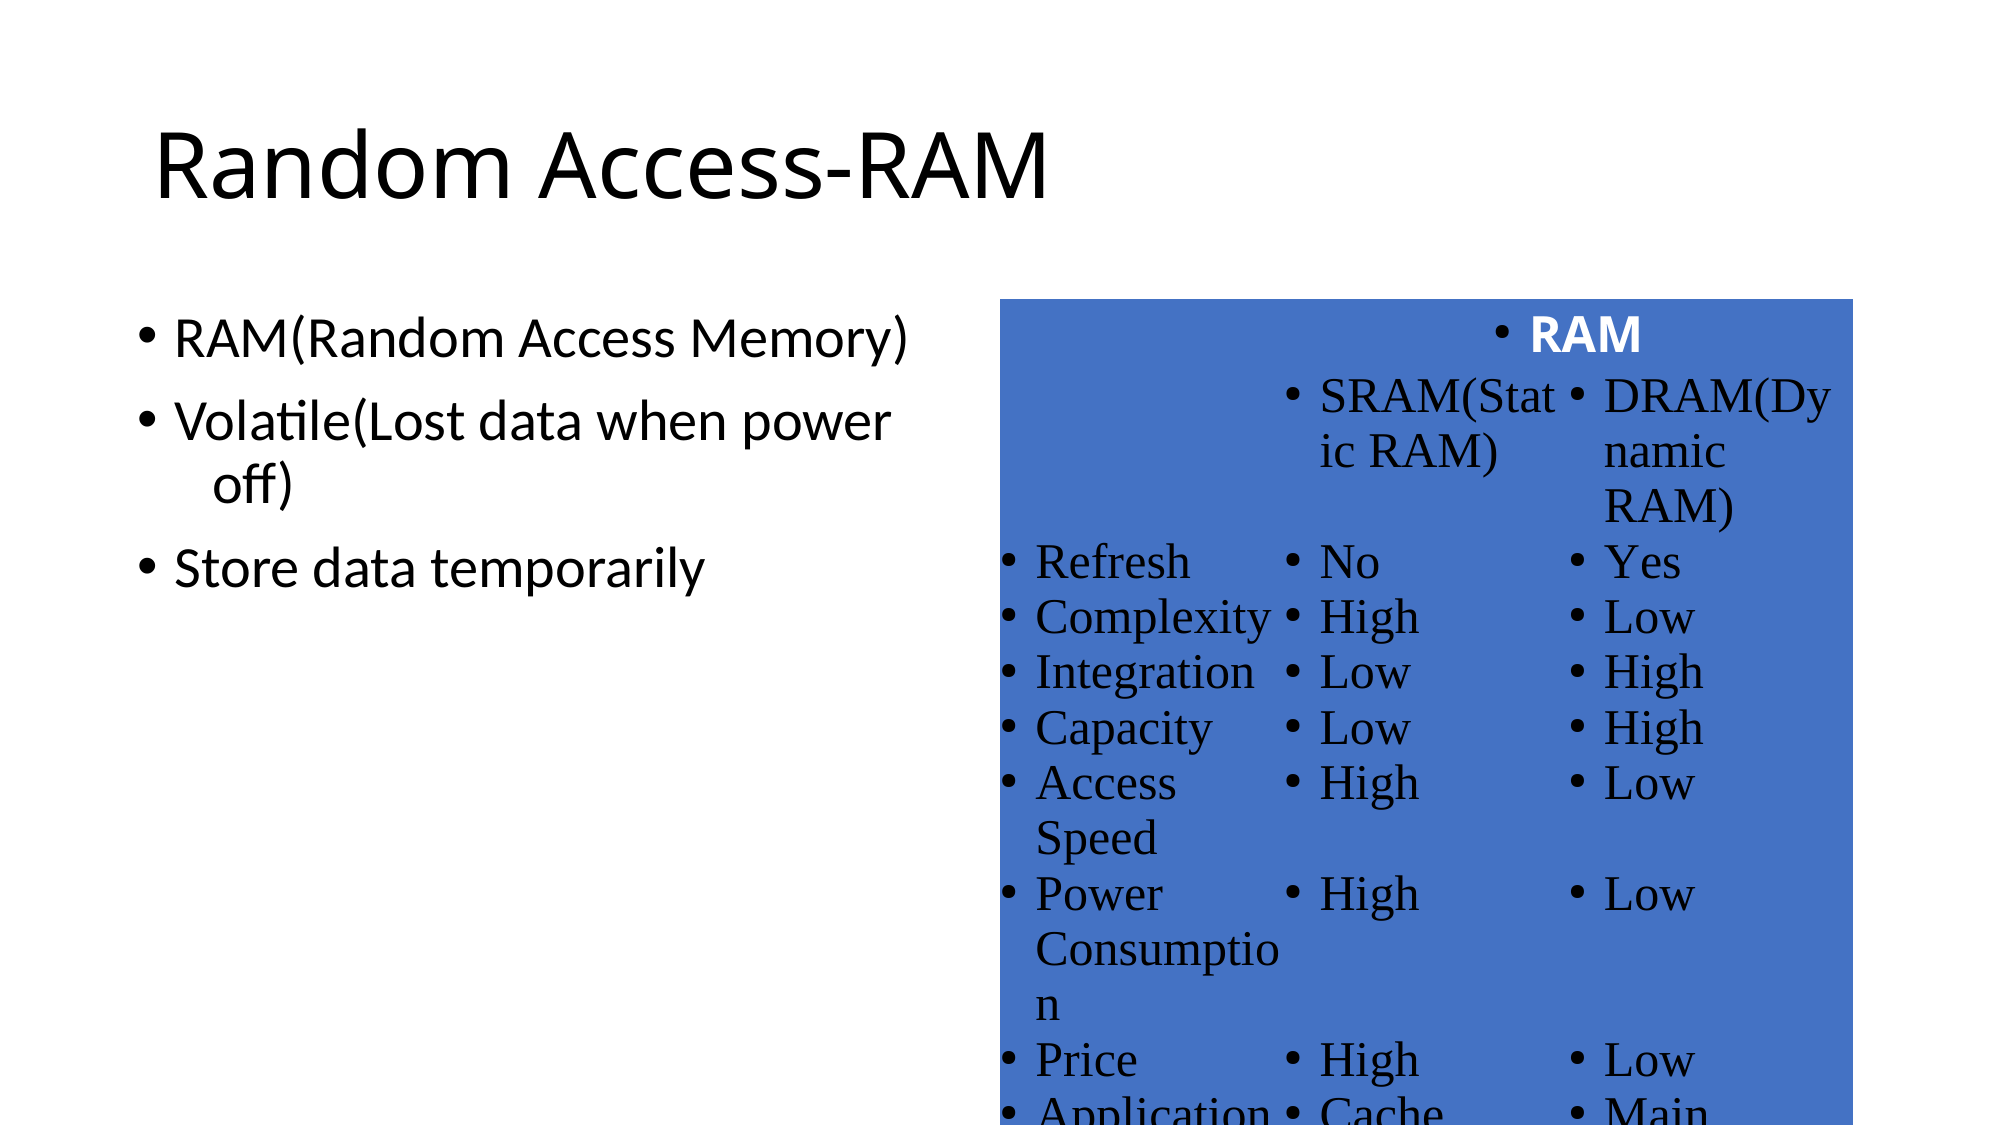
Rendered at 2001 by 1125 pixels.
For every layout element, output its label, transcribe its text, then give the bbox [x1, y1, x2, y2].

table_cell [1000, 368, 1284, 534]
title Random Access-RAM [137, 59, 1863, 278]
table_header [1000, 299, 1284, 368]
table_cell Low [1568, 589, 1853, 644]
table_cell No [1284, 534, 1568, 589]
table_cell Cache [1405, 1110, 1414, 1125]
table_cell High [1375, 1076, 1389, 1085]
table_cell Complexity [1000, 589, 1284, 644]
list RAM(Random Access Memory) Volatile(Lost data when power off) Store data temporarily [122, 299, 956, 1014]
table_cell Low [1284, 644, 1568, 700]
table_cell Integration [1000, 644, 1284, 700]
table_cell Capacity [1000, 700, 1284, 755]
table_cell Yes [1568, 534, 1853, 589]
table_cell Access Speed [1000, 755, 1284, 866]
table_cell High [1375, 633, 1389, 642]
table_cell High [1568, 644, 1853, 700]
table_cell High [1284, 589, 1568, 644]
table_cell Application [1000, 1087, 1284, 1125]
table_cell Price [1000, 1032, 1284, 1087]
table_cell DRAM(Dynamic RAM) [1568, 368, 1853, 534]
table_cell Main Memory [1568, 1087, 1853, 1125]
table_cell Low [1568, 755, 1853, 866]
table_cell Capacity [1098, 723, 1109, 743]
table_cell High [1659, 744, 1673, 753]
table_cell High [1376, 1054, 1386, 1066]
table_cell Complexity [1140, 612, 1151, 632]
table_cell Power Consumption [1000, 866, 1284, 1032]
table_cell Low [1284, 700, 1568, 755]
table_cell Cache [1284, 1087, 1568, 1125]
table_cell High [1376, 611, 1386, 623]
table_cell High [1660, 722, 1670, 734]
table_cell Low [1568, 1032, 1853, 1087]
table_cell Low [1568, 866, 1853, 1032]
table_cell High [1284, 866, 1568, 1032]
table_header RAM [1284, 299, 1853, 368]
table_cell Refresh [1000, 534, 1284, 589]
table_cell High [1284, 1032, 1568, 1087]
table_cell SRAM(Static RAM) [1284, 368, 1568, 534]
table_cell High [1568, 700, 1853, 755]
table_cell High [1284, 755, 1568, 866]
